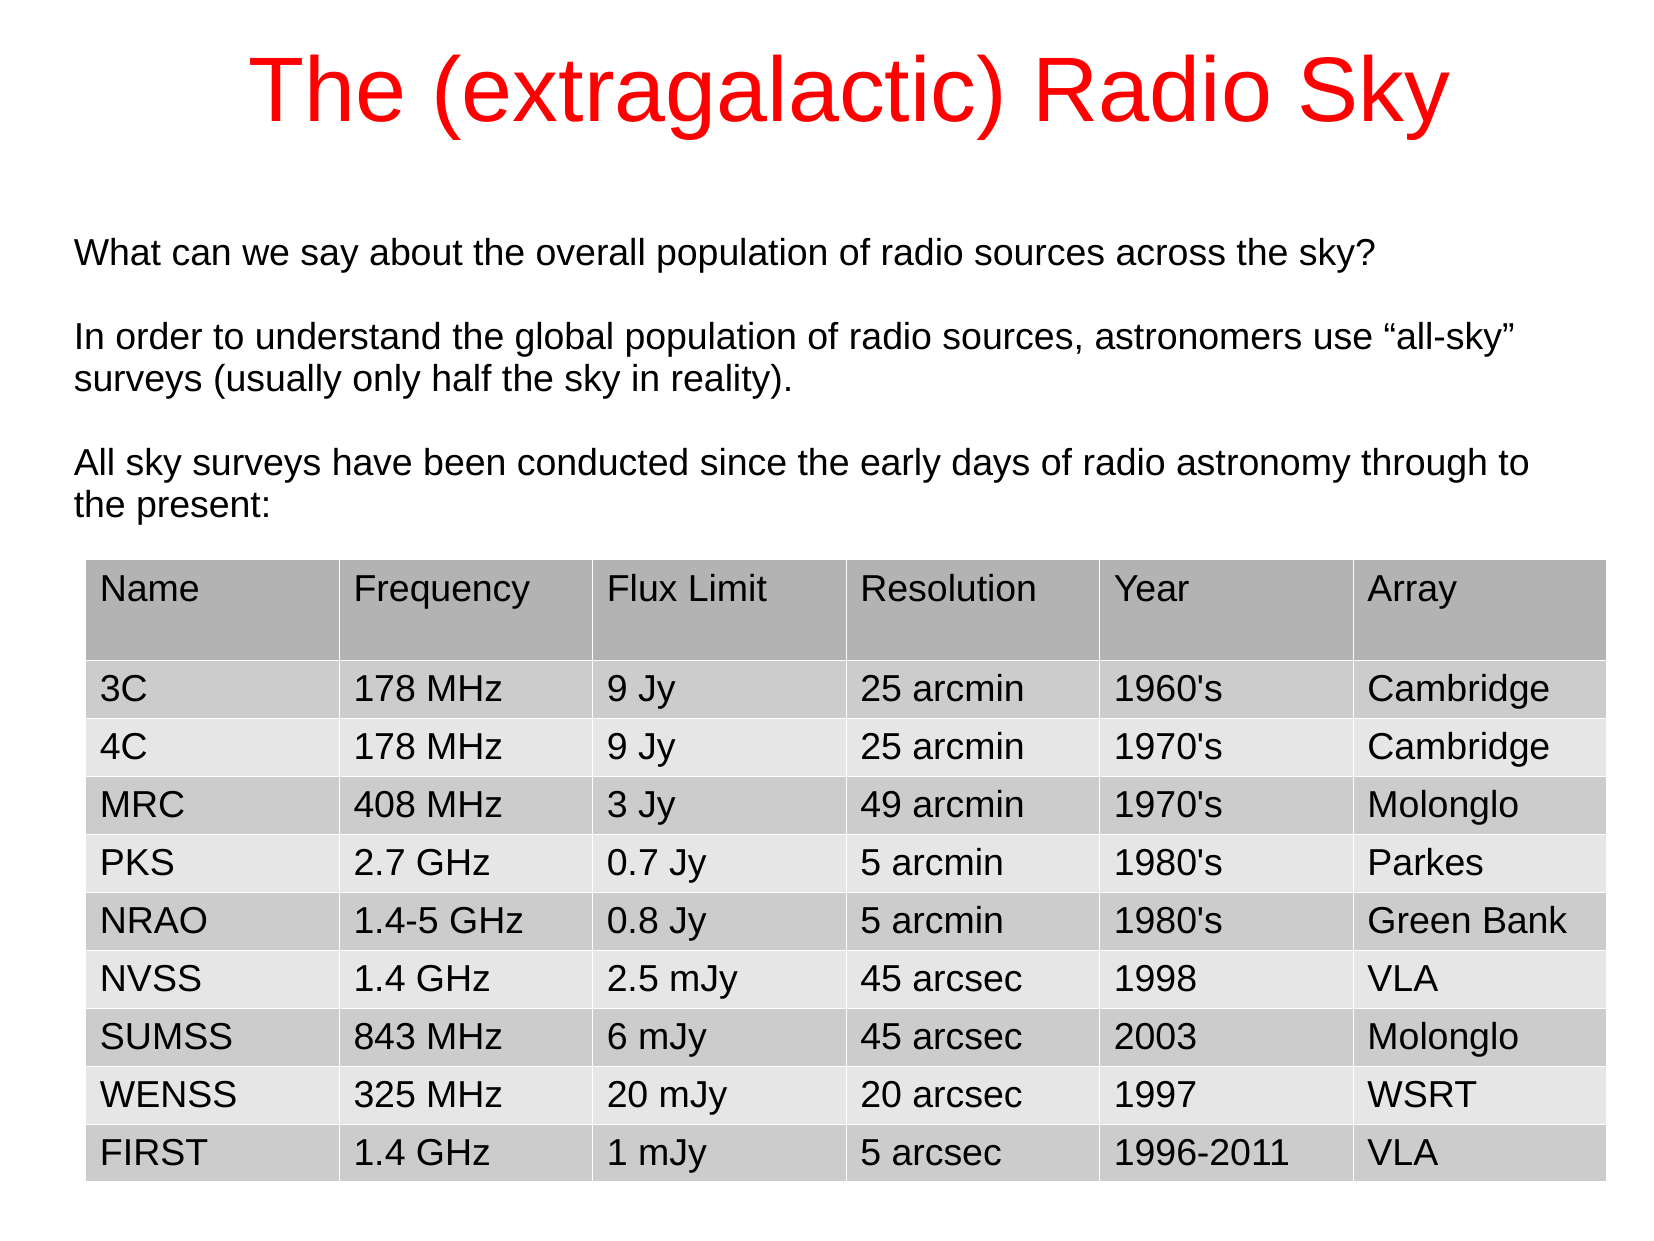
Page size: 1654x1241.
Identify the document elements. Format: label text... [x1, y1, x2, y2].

table_cell 20 arcsec [847, 1067, 1099, 1124]
table_cell 20 mJy [593, 1067, 846, 1124]
table_cell 2.7 GHz [340, 835, 592, 892]
table_cell Cambridge [1354, 719, 1606, 776]
text_box What can we say about the overall population of radio sources across the sky? In order to understand the global population of radio sources, astronomers use “all-sky” surveys (usually only half the sky in reality). All sky surveys have been conducted since the early days of radio astronomy through to the present: [59, 224, 1595, 567]
table_cell WENSS [86, 1067, 339, 1124]
table_header Resolution [847, 560, 1099, 660]
table_cell NRAO [86, 893, 339, 950]
table_cell Molonglo [1354, 1009, 1606, 1066]
table_cell 1996-2011 [1100, 1125, 1353, 1181]
table_header Frequency [340, 560, 592, 660]
table_cell WSRT [1354, 1067, 1606, 1124]
table_cell Green Bank [1354, 893, 1606, 950]
table_cell 1998 [1100, 951, 1353, 1008]
table_cell MRC [86, 777, 339, 834]
table_header Name [86, 560, 339, 660]
table_cell 1970's [1100, 719, 1353, 776]
table_cell VLA [1354, 951, 1606, 1008]
table_cell Cambridge [1354, 661, 1606, 718]
table_cell 9 Jy [593, 661, 846, 718]
table_cell 1980's [1100, 893, 1353, 950]
title The (extragalactic) Radio Sky [129, 13, 1571, 166]
table_cell 843 MHz [340, 1009, 592, 1066]
table_cell 1970's [1100, 777, 1353, 834]
table_cell 1.4 GHz [340, 1125, 592, 1181]
table_cell FIRST [86, 1125, 339, 1181]
table_cell 1 mJy [593, 1125, 846, 1181]
table_cell NVSS [86, 951, 339, 1008]
table_cell 45 arcsec [847, 951, 1099, 1008]
table_cell VLA [1354, 1125, 1606, 1181]
table_header Flux Limit [593, 560, 846, 660]
table_cell 3 Jy [593, 777, 846, 834]
table_cell 25 arcmin [847, 719, 1099, 776]
table_cell 1.4-5 GHz [340, 893, 592, 950]
table_cell 49 arcmin [847, 777, 1099, 834]
table_cell 25 arcmin [847, 661, 1099, 718]
table_cell 2003 [1100, 1009, 1353, 1066]
table_cell 1980's [1100, 835, 1353, 892]
table_cell 2.5 mJy [593, 951, 846, 1008]
table_cell PKS [86, 835, 339, 892]
table_cell 178 MHz [340, 661, 592, 718]
table_cell 9 Jy [593, 719, 846, 776]
table_cell Parkes [1354, 835, 1606, 892]
table_cell 1.4 GHz [340, 951, 592, 1008]
table_cell Molonglo [1354, 777, 1606, 834]
table_cell 5 arcmin [847, 893, 1099, 950]
table_cell 4C [86, 719, 339, 776]
table_cell 3C [86, 661, 339, 718]
table_cell 1960's [1100, 661, 1353, 718]
table_cell 0.8 Jy [593, 893, 846, 950]
table_cell 1997 [1100, 1067, 1353, 1124]
table_cell SUMSS [86, 1009, 339, 1066]
table_cell 0.7 Jy [593, 835, 846, 892]
table_cell 408 MHz [340, 777, 592, 834]
table_cell 6 mJy [593, 1009, 846, 1066]
table_cell 5 arcmin [847, 835, 1099, 892]
table_header Year [1100, 560, 1353, 660]
table_cell 178 MHz [340, 719, 592, 776]
table_cell 45 arcsec [847, 1009, 1099, 1066]
table_cell 325 MHz [340, 1067, 592, 1124]
table_cell 5 arcsec [847, 1125, 1099, 1181]
table_header Array [1354, 560, 1606, 660]
